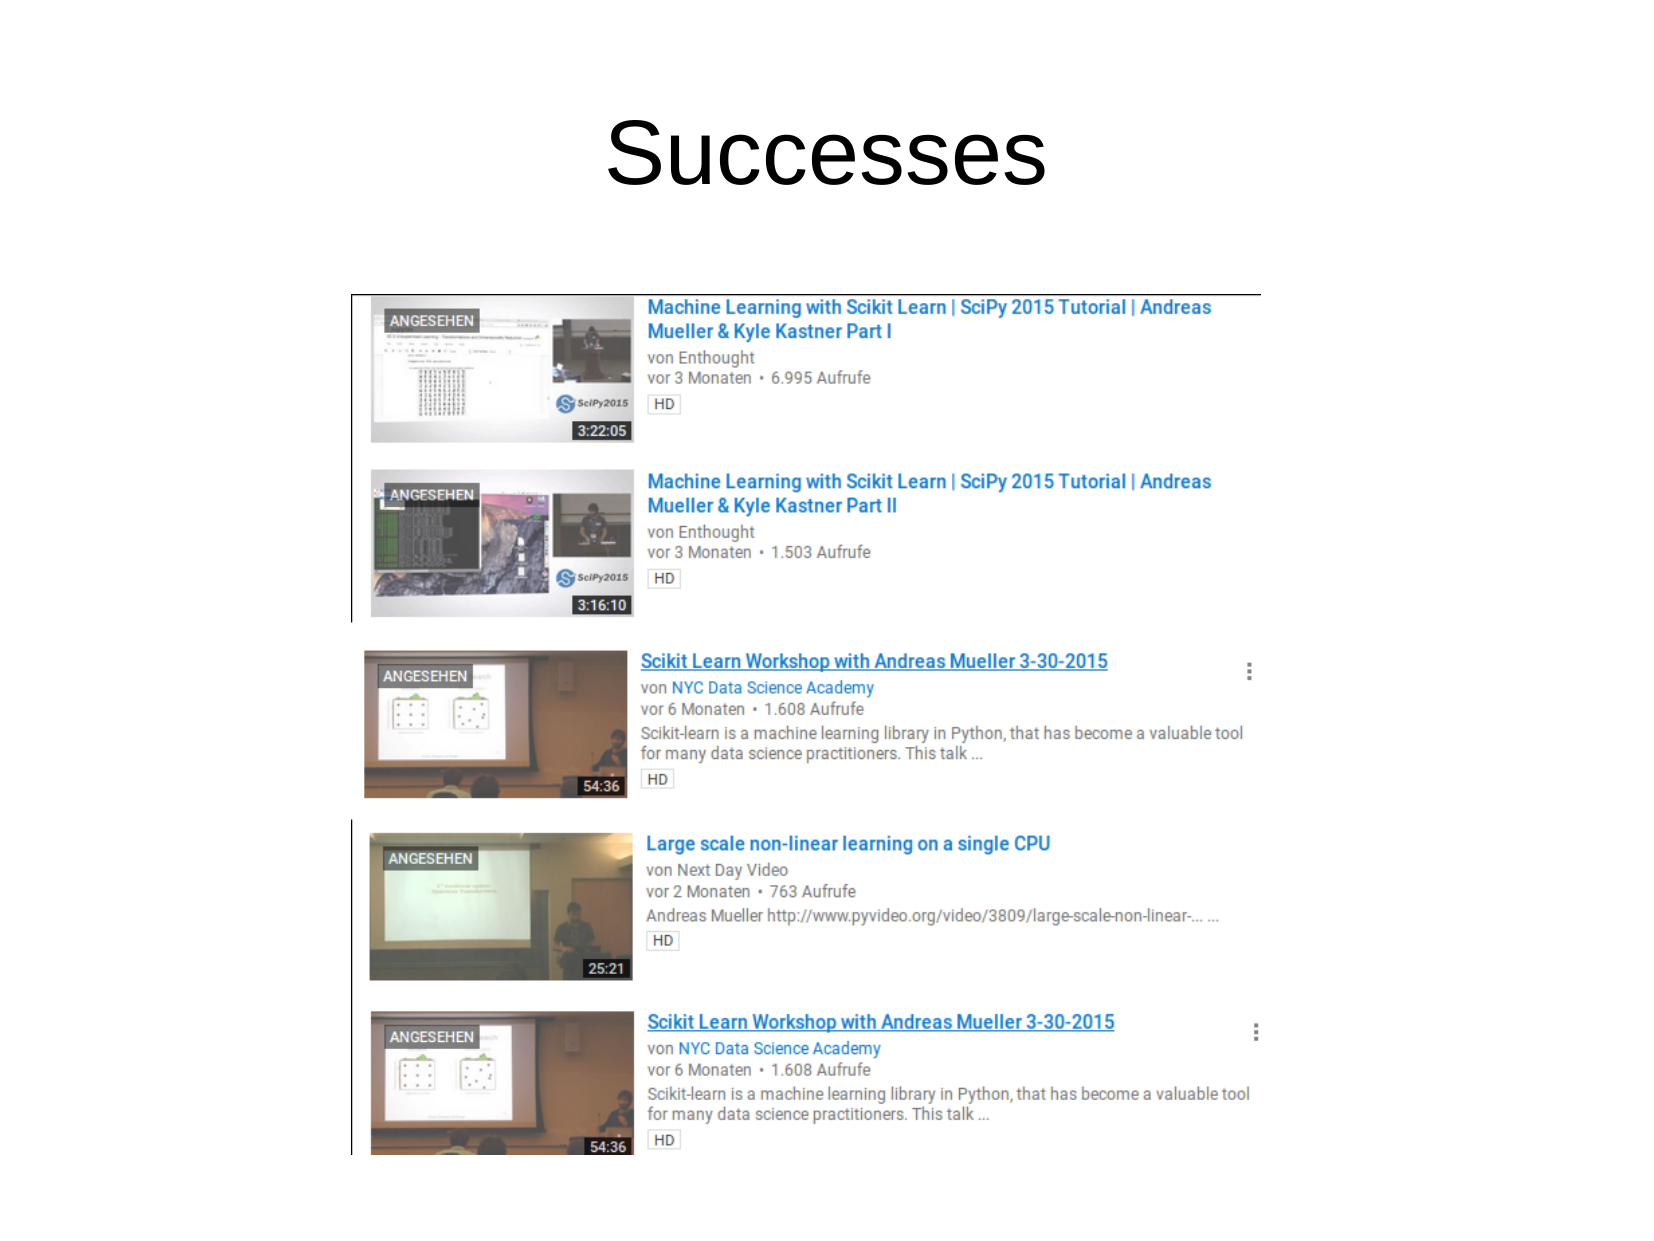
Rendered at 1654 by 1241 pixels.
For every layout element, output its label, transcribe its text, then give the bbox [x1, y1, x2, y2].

title Successes [82, 49, 1571, 257]
picture [351, 294, 1261, 1156]
